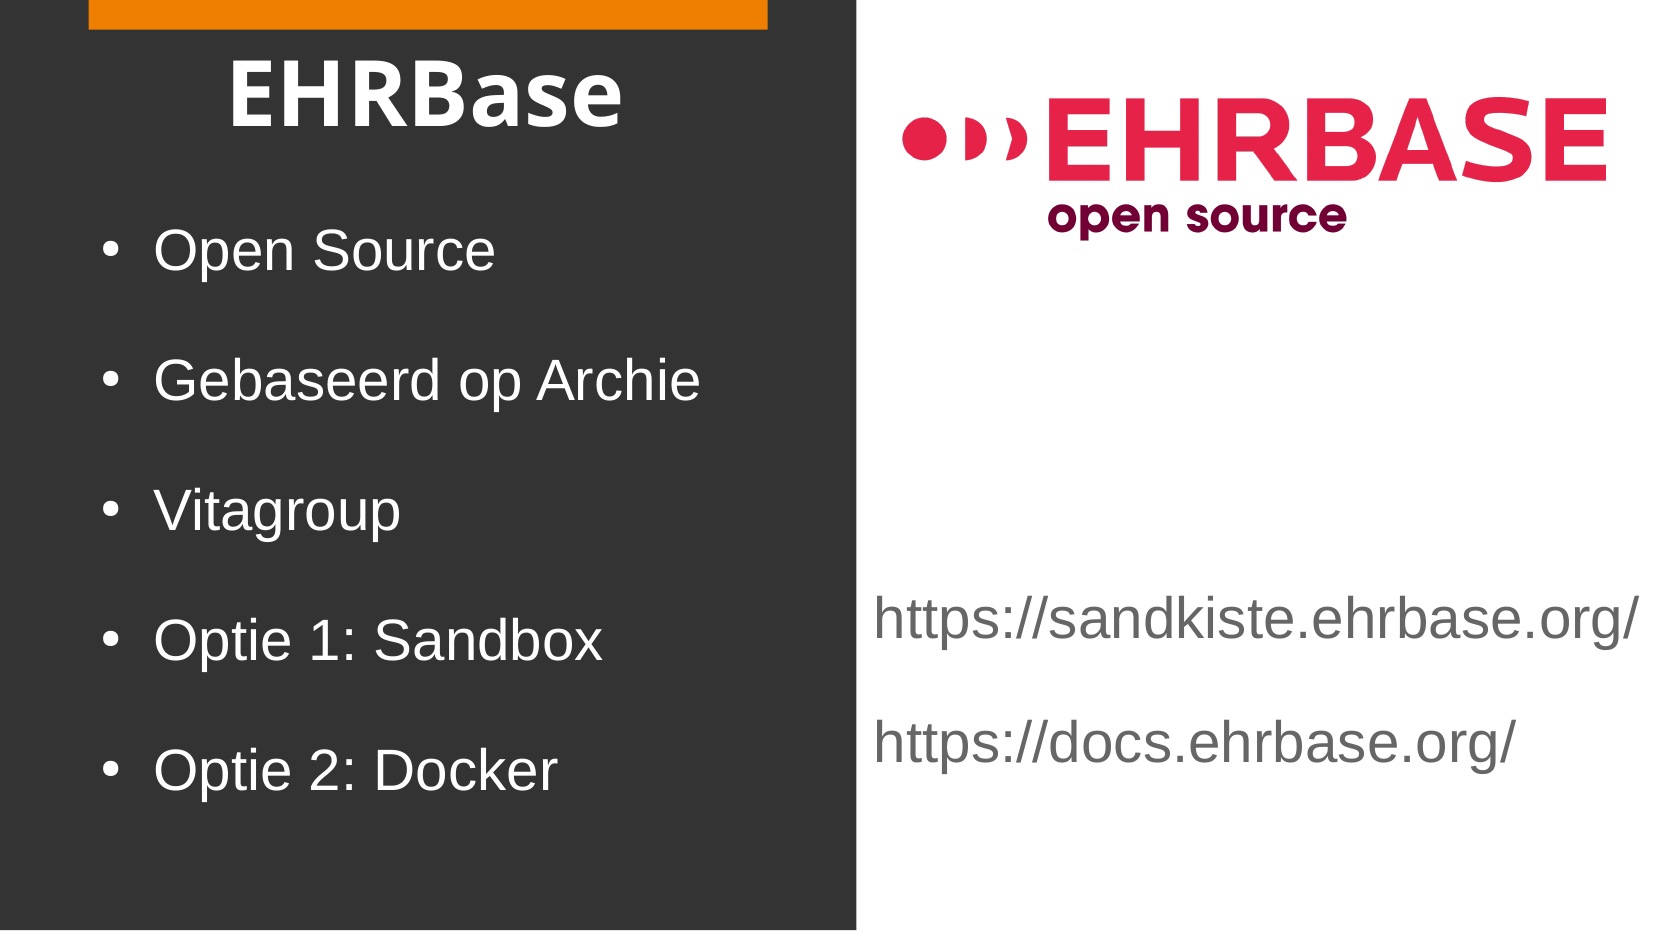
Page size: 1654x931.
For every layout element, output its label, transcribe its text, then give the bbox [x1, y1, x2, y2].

title EHRBase [82, 13, 768, 169]
picture [895, 82, 1613, 250]
text_box [0, 0, 857, 931]
text_box https://docs.ehrbase.org/ [859, 702, 1654, 913]
list Open Source Gebaseerd op Archie Vitagroup Optie 1: Sandbox Optie 2: Docker [82, 217, 768, 857]
text_box https://sandkiste.ehrbase.org/ [859, 578, 1654, 702]
